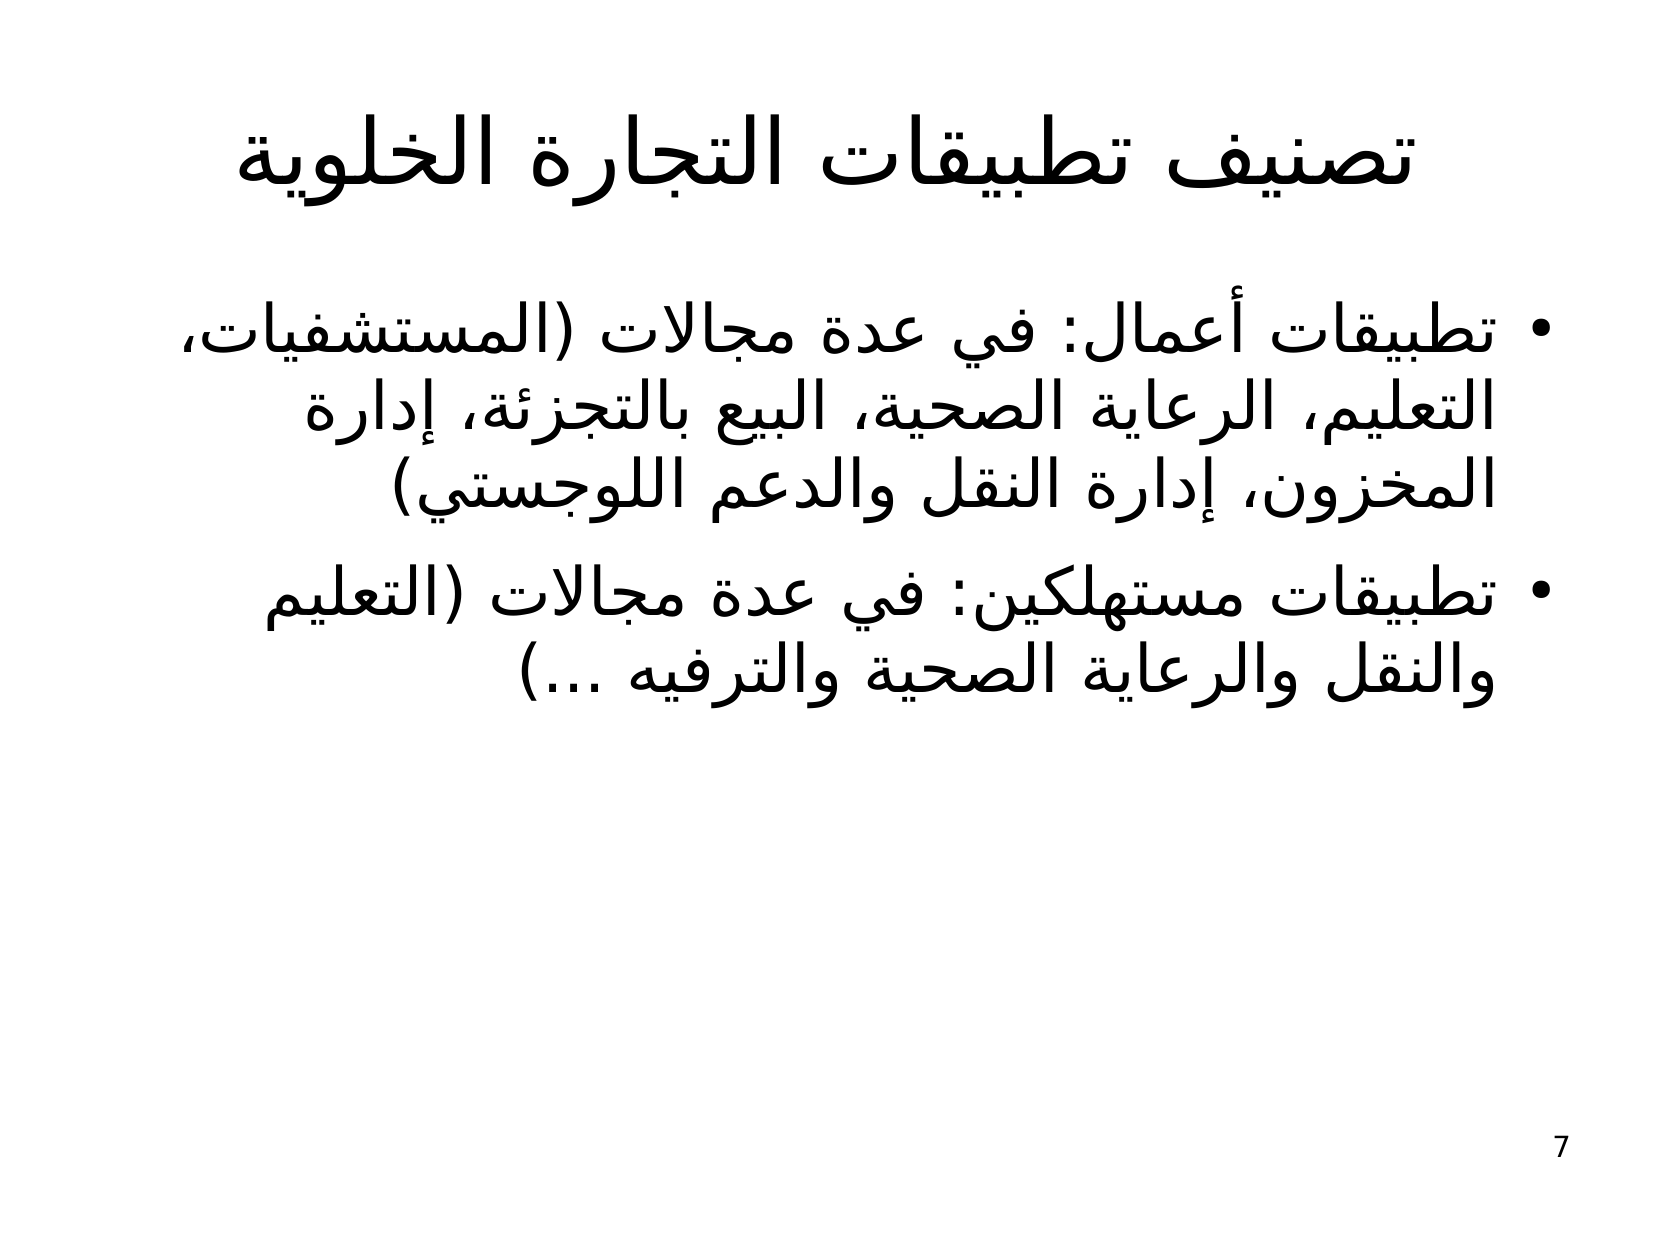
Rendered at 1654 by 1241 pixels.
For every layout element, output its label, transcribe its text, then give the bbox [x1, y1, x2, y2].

title تصنيف تطبيقات التجارة الخلوية [82, 49, 1571, 257]
list تطبيقات أعمال: في عدة مجالات (المستشفيات، التعليم، الرعاية الصحية، البيع بالتجزئة، إدارة المخزون، إدارة النقل والدعم اللوجستي) تطبيقات مستهلكين: في عدة مجالات (التعليم والنقل والرعاية الصحية والترفيه ...) [82, 290, 1571, 1010]
